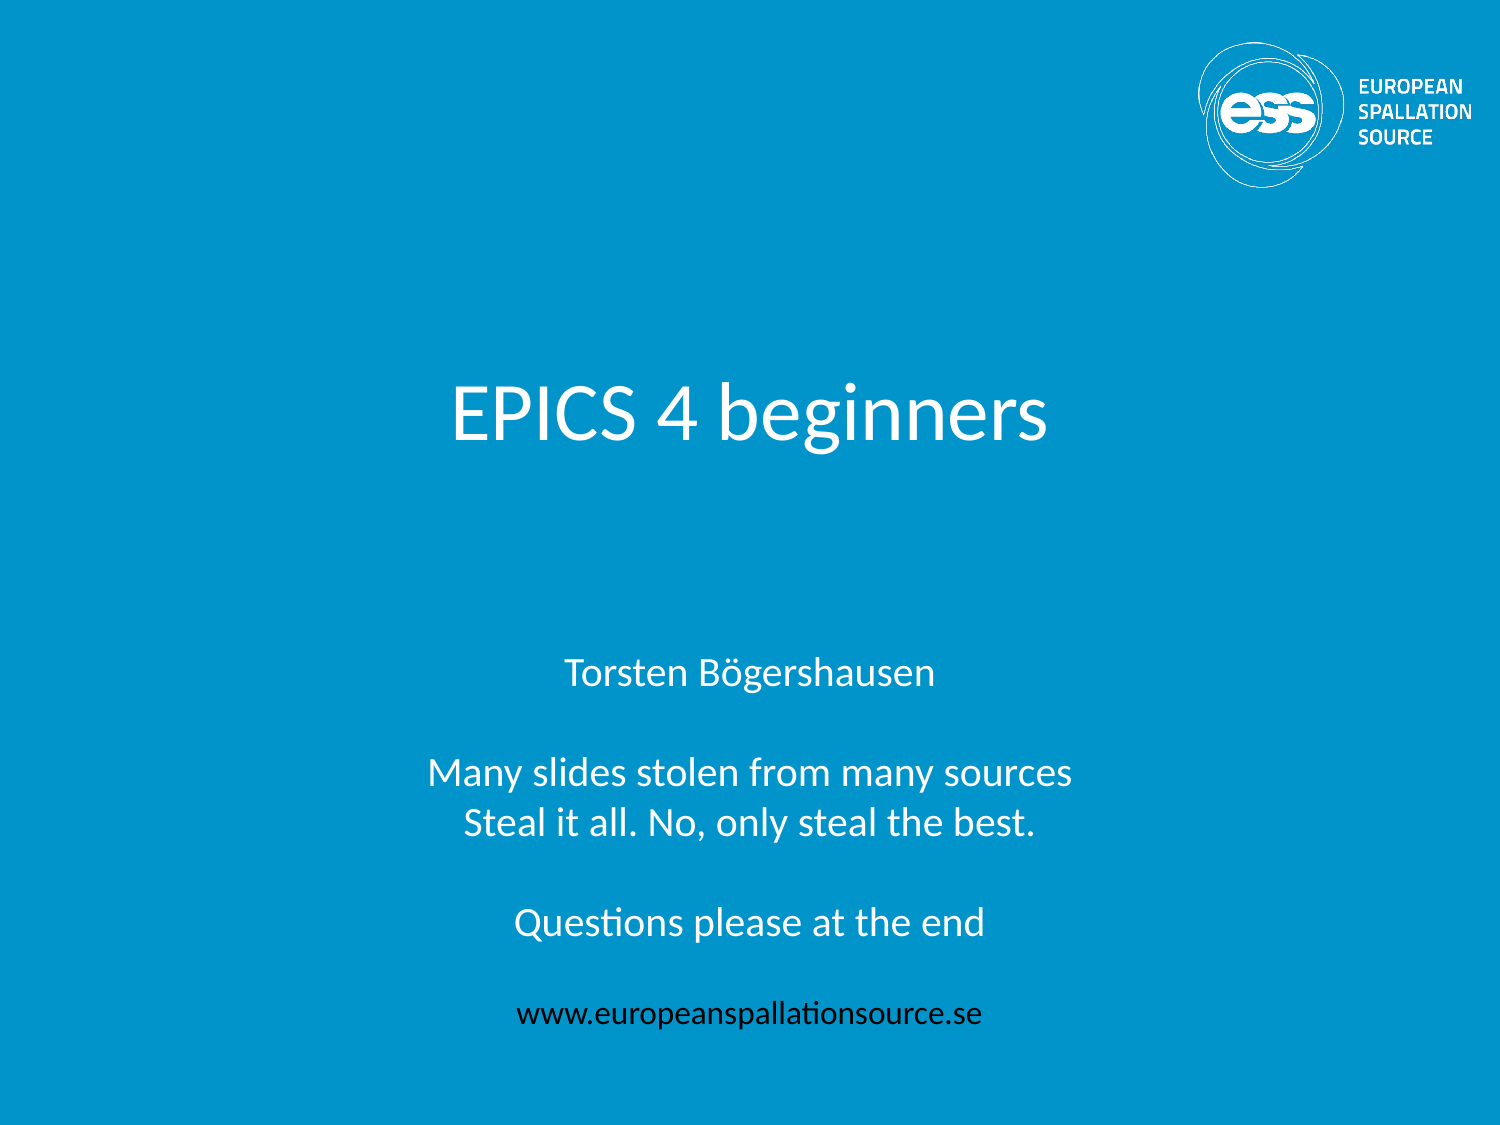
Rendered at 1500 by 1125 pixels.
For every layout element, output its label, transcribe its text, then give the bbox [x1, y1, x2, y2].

picture [1360, 79, 1368, 93]
picture [1407, 105, 1414, 118]
picture [1383, 105, 1393, 118]
picture [1437, 79, 1447, 93]
picture [1411, 130, 1420, 144]
picture [1396, 105, 1403, 118]
picture [1372, 79, 1381, 93]
subtitle Torsten Bögershausen Many slides stolen from many sources Steal it all. No, only steal the best. Questions please at the end [225, 637, 1275, 925]
picture [1446, 105, 1457, 119]
picture [1385, 130, 1395, 144]
picture [1221, 93, 1315, 133]
picture [1360, 105, 1367, 111]
picture [1398, 80, 1406, 93]
picture [1386, 79, 1395, 93]
picture [1413, 79, 1422, 93]
picture [1426, 79, 1434, 93]
picture [1417, 105, 1427, 118]
picture [1455, 79, 1461, 93]
picture [1399, 130, 1408, 144]
picture [1371, 105, 1380, 118]
picture [1466, 105, 1470, 118]
text_box www.europeanspallationsource.se [374, 975, 1125, 1039]
picture [1429, 105, 1438, 118]
picture [1450, 79, 1455, 93]
picture [1424, 130, 1432, 144]
picture [1360, 112, 1367, 119]
title EPICS 4 beginners [112, 349, 1388, 591]
picture [1360, 130, 1367, 144]
picture [1402, 79, 1409, 91]
picture [1371, 130, 1381, 144]
picture [1461, 105, 1465, 118]
